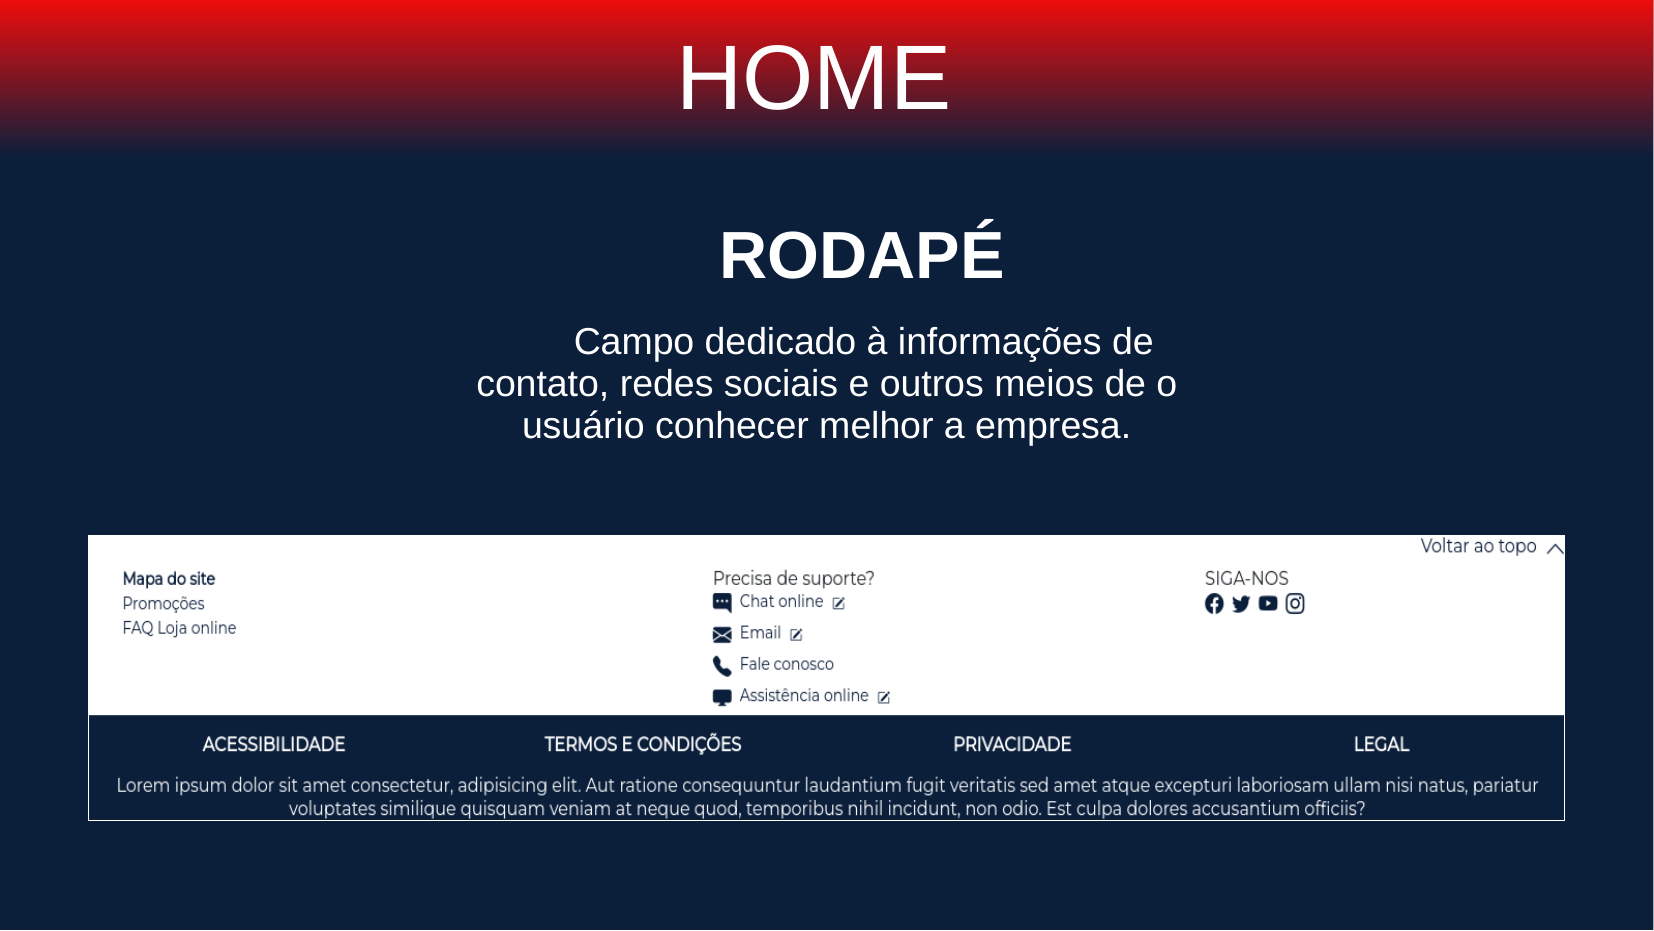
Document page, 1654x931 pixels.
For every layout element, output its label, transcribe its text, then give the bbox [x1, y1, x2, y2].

picture [88, 535, 1565, 821]
text_box Campo dedicado à informações de contato, redes sociais e outros meios de o usuário conhecer melhor a empresa. [442, 312, 1211, 454]
list RODAPÉ [442, 217, 1211, 312]
title HOME [0, 0, 1654, 156]
